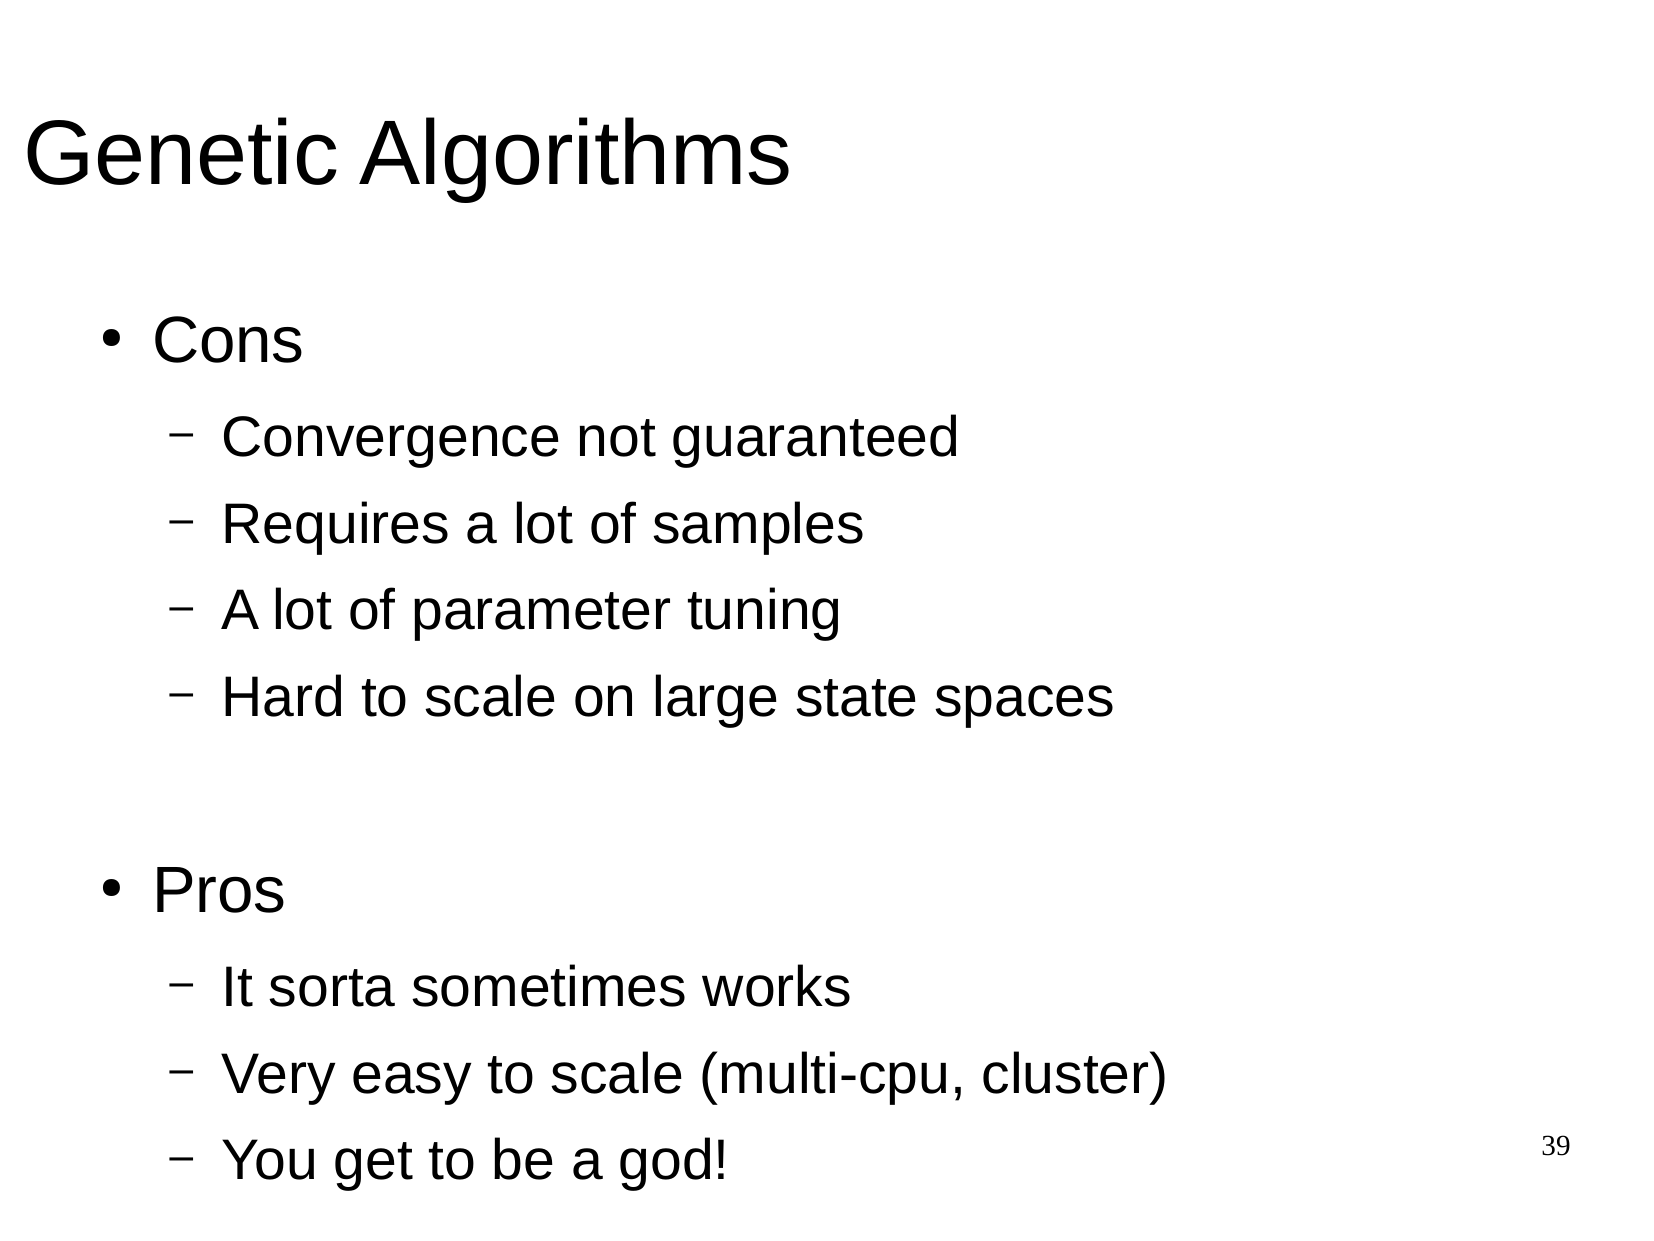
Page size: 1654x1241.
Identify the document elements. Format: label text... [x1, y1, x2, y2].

title Genetic Algorithms [23, 49, 1512, 257]
list Cons Convergence not guaranteed Requires a lot of samples A lot of parameter tuning Hard to scale on large state spaces Pros It sorta sometimes works Very easy to scale (multi-cpu, cluster) You get to be a god! [82, 201, 1571, 1202]
